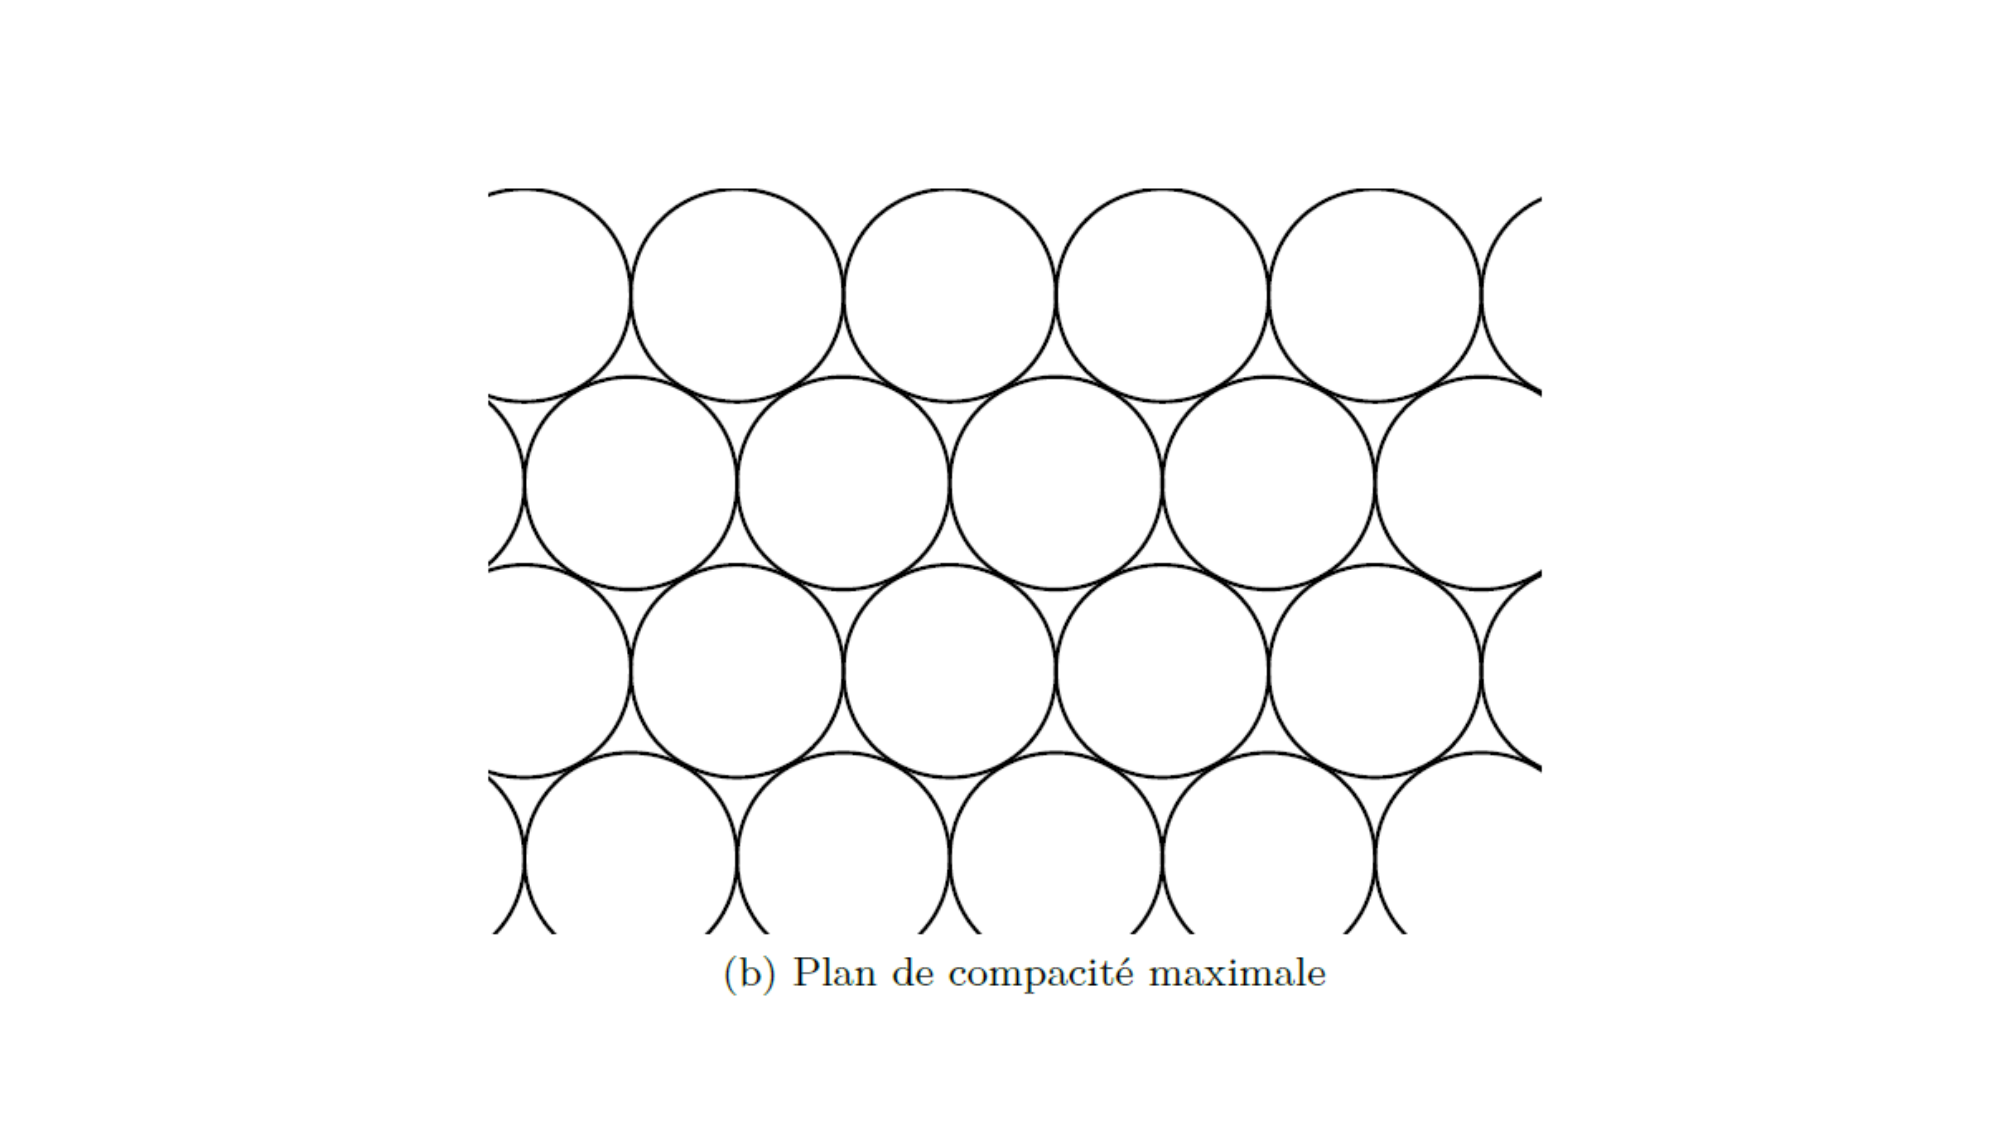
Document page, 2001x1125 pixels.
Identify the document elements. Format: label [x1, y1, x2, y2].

picture [412, 106, 1678, 1019]
